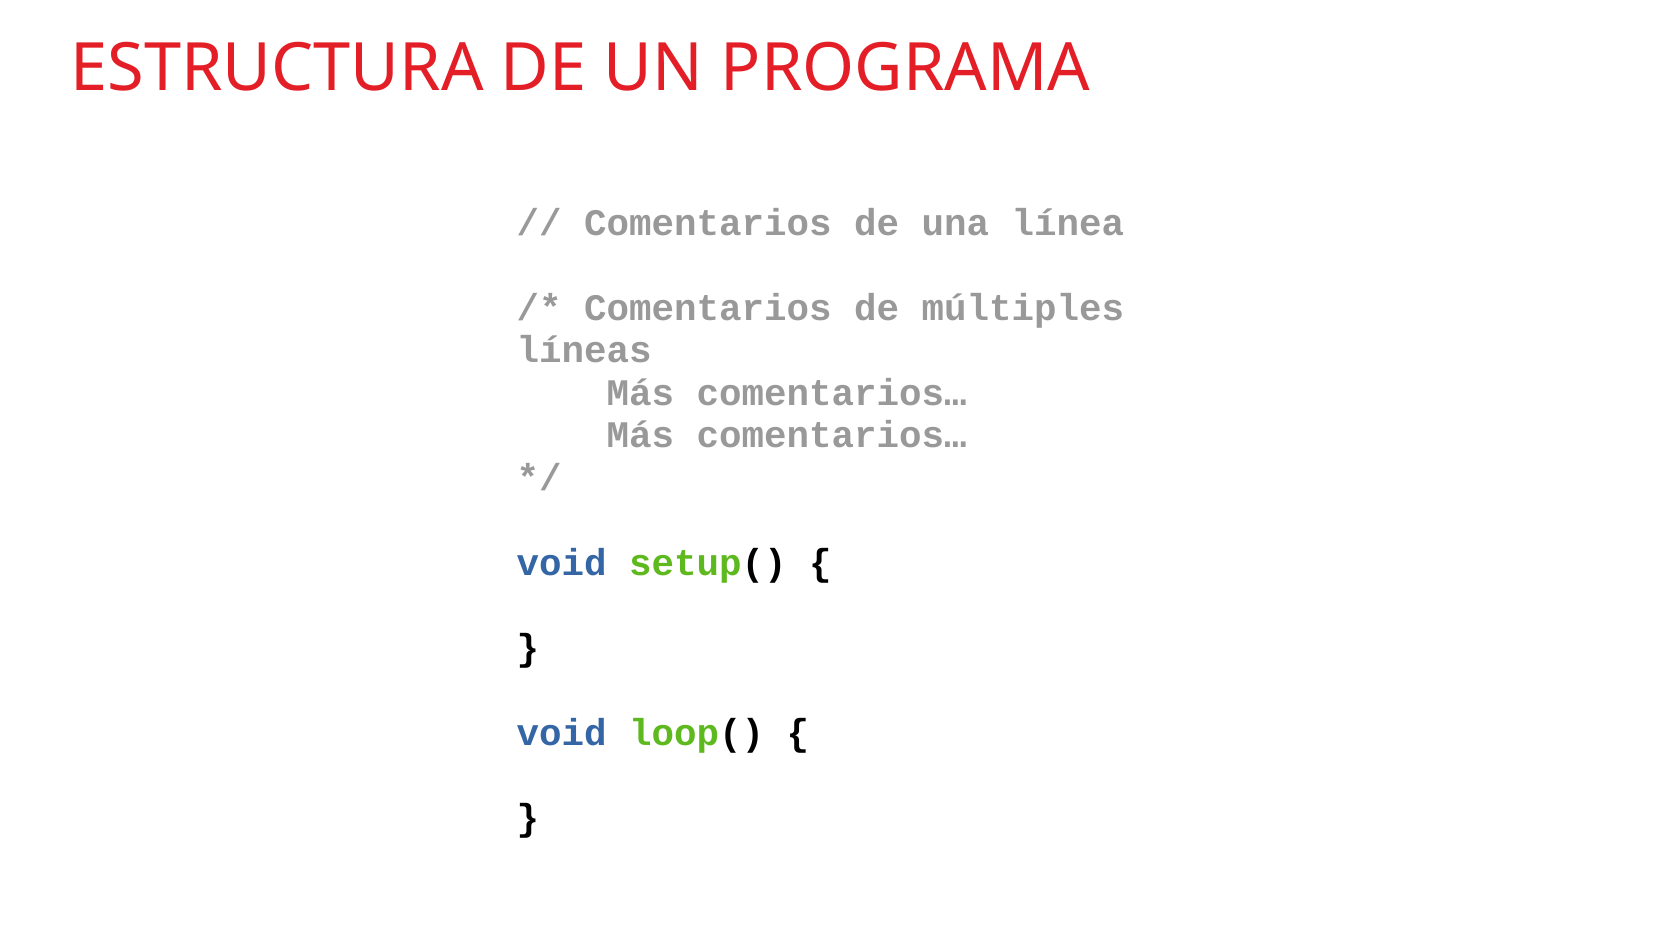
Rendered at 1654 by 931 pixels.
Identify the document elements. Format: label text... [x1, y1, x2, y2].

text_box // Comentarios de una línea /* Comentarios de múltiples líneas Más comentarios… Más comentarios… */ void setup() { } void loop() { } [501, 196, 1152, 850]
title ESTRUCTURA DE UN PROGRAMA [70, 11, 1347, 118]
